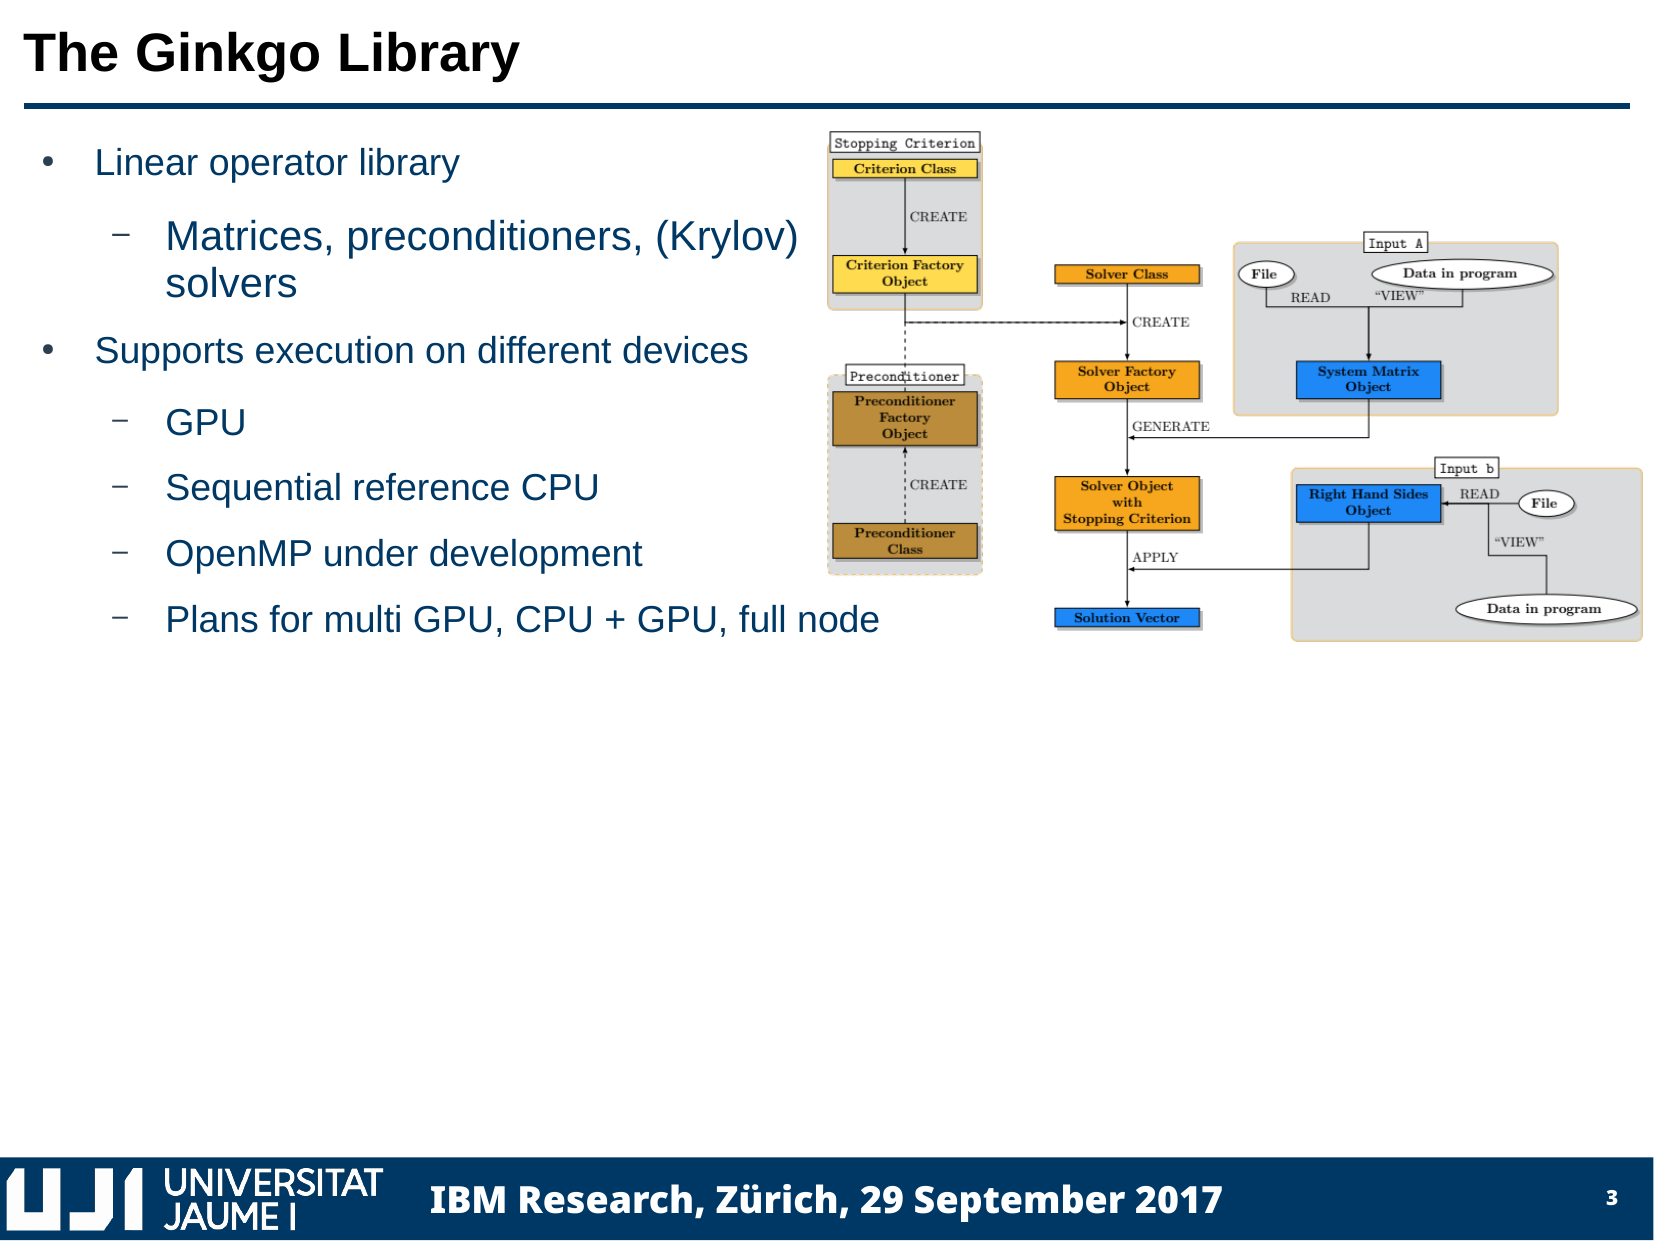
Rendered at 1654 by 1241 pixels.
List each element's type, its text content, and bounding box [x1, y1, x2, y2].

list Linear operator library Matrices, preconditioners, (Krylov) solvers Supports execution on different devices GPU Sequential reference CPU OpenMP under development Plans for multi GPU, CPU + GPU, full node [23, 141, 934, 815]
picture [814, 118, 1654, 653]
title The Ginkgo Library [23, 0, 1630, 107]
picture [0, 1158, 390, 1241]
